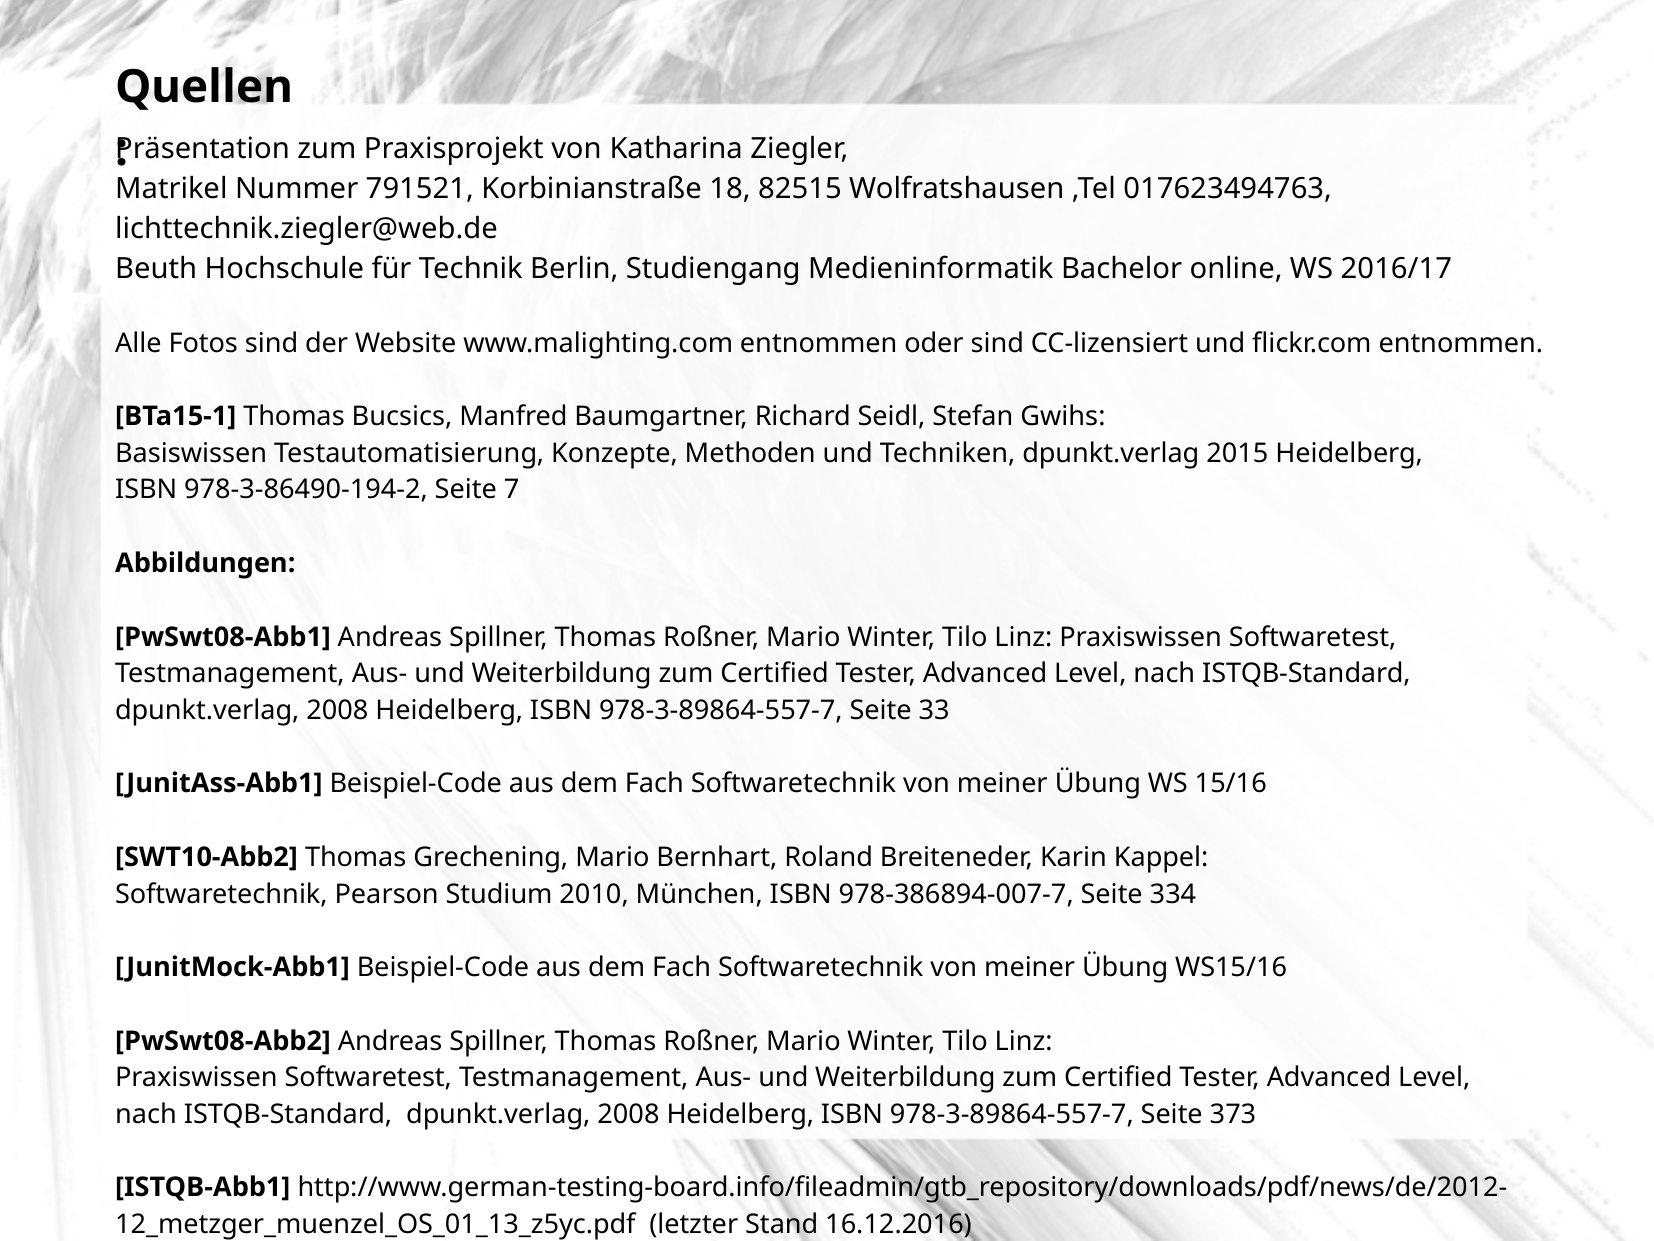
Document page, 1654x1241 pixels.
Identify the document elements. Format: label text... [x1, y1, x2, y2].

text_box Präsentation zum Praxisprojekt von Katharina Ziegler, Matrikel Nummer 791521, Korbinianstraße 18, 82515 Wolfratshausen ,Tel 017623494763, lichttechnik.ziegler@web.de Beuth Hochschule für Technik Berlin, Studiengang Medieninformatik Bachelor online, WS 2016/17 Alle Fotos sind der Website www.malighting.com entnommen oder sind CC-lizensiert und flickr.com entnommen. [BTa15-1] Thomas Bucsics, Manfred Baumgartner, Richard Seidl, Stefan Gwihs: Basiswissen Testautomatisierung, Konzepte, Methoden und Techniken, dpunkt.verlag 2015 Heidelberg, ISBN 978-3-86490-194-2, Seite 7 Abbildungen: [PwSwt08-Abb1] Andreas Spillner, Thomas Roßner, Mario Winter, Tilo Linz: Praxiswissen Softwaretest, Testmanagement, Aus- und Weiterbildung zum Certified Tester, Advanced Level, nach ISTQB-Standard, dpunkt.verlag, 2008 Heidelberg, ISBN 978-3-89864-557-7, Seite 33 [JunitAss-Abb1] Beispiel-Code aus dem Fach Softwaretechnik von meiner Übung WS 15/16 [SWT10-Abb2] Thomas Grechening, Mario Bernhart, Roland Breiteneder, Karin Kappel: Softwaretechnik, Pearson Studium 2010, München, ISBN 978-386894-007-7, Seite 334 [JunitMock-Abb1] Beispiel-Code aus dem Fach Softwaretechnik von meiner Übung WS15/16 [PwSwt08-Abb2] Andreas Spillner, Thomas Roßner, Mario Winter, Tilo Linz: Praxiswissen Softwaretest, Testmanagement, Aus- und Weiterbildung zum Certified Tester, Advanced Level, nach ISTQB-Standard, dpunkt.verlag, 2008 Heidelberg, ISBN 978-3-89864-557-7, Seite 373 [ISTQB-Abb1] http://www.german-testing-board.info/fileadmin/gtb_repository/downloads/pdf/news/de/2012-12_metzger_muenzel_OS_01_13_z5yc.pdf (letzter Stand 16.12.2016) [100, 120, 1654, 1241]
picture [0, 0, 1654, 1241]
text_box Quellen: [100, 46, 313, 120]
